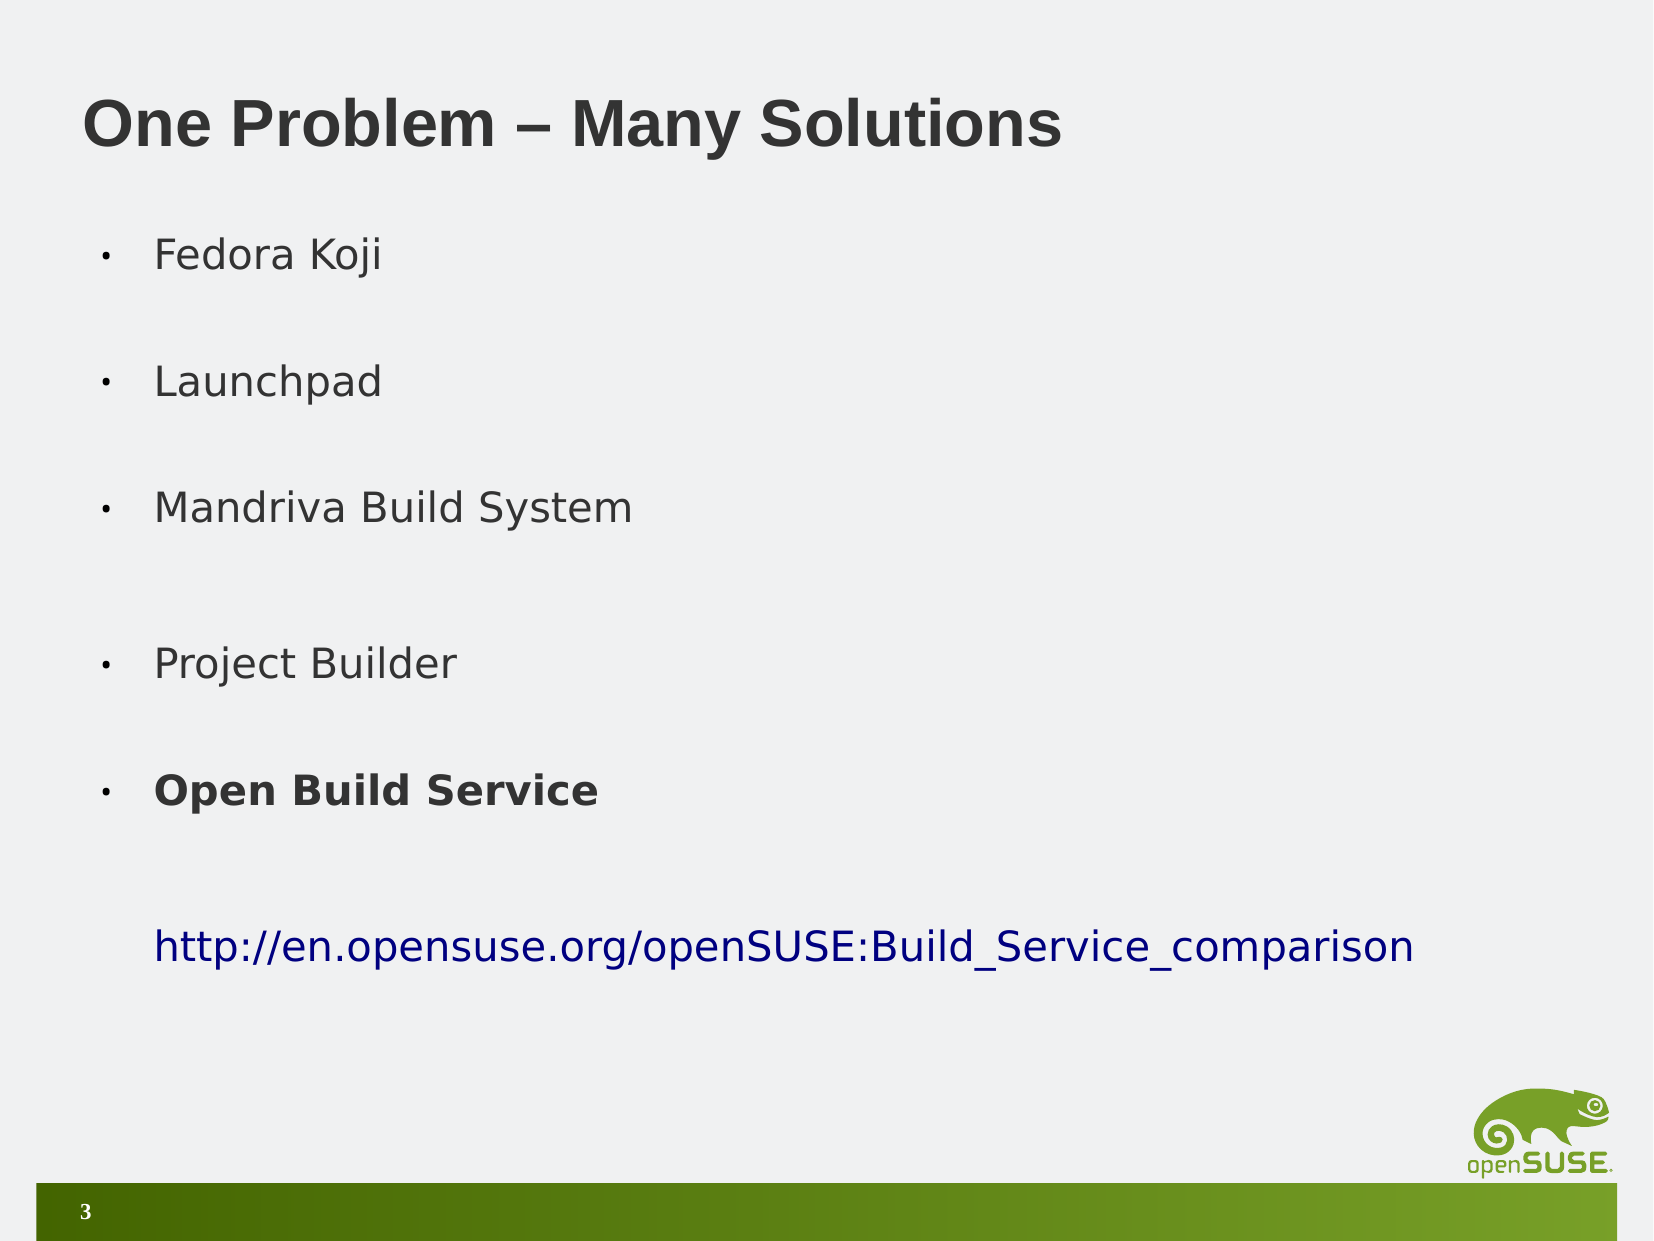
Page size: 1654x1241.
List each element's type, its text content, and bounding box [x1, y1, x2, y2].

picture [0, 0, 1654, 1241]
title One Problem – Many Solutions [82, 49, 1571, 198]
list Fedora Koji Launchpad Mandriva Build System Project Builder Open Build Service http://en.opensuse.org/openSUSE:Build_Service_comparison [82, 231, 1571, 1050]
